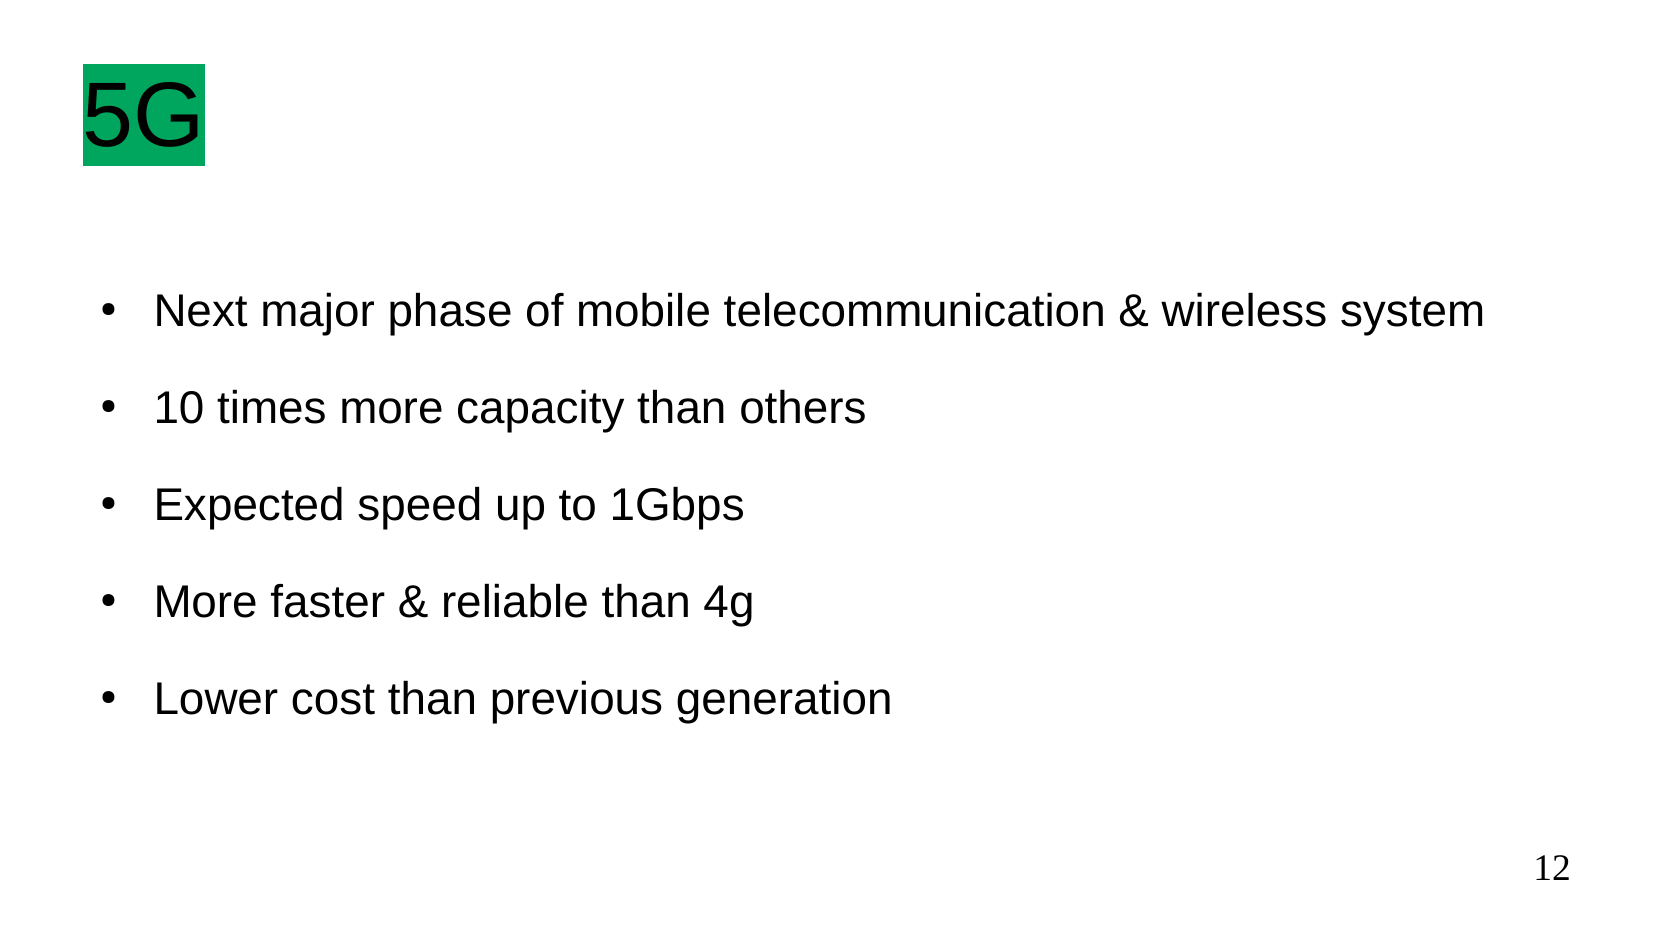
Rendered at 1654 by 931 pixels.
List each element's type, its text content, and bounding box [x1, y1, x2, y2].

text_box 12 [1185, 847, 1571, 912]
title 5G [82, 37, 1571, 193]
list Next major phase of mobile telecommunication & wireless system 10 times more capacity than others Expected speed up to 1Gbps More faster & reliable than 4g Lower cost than previous generation [82, 258, 1571, 799]
